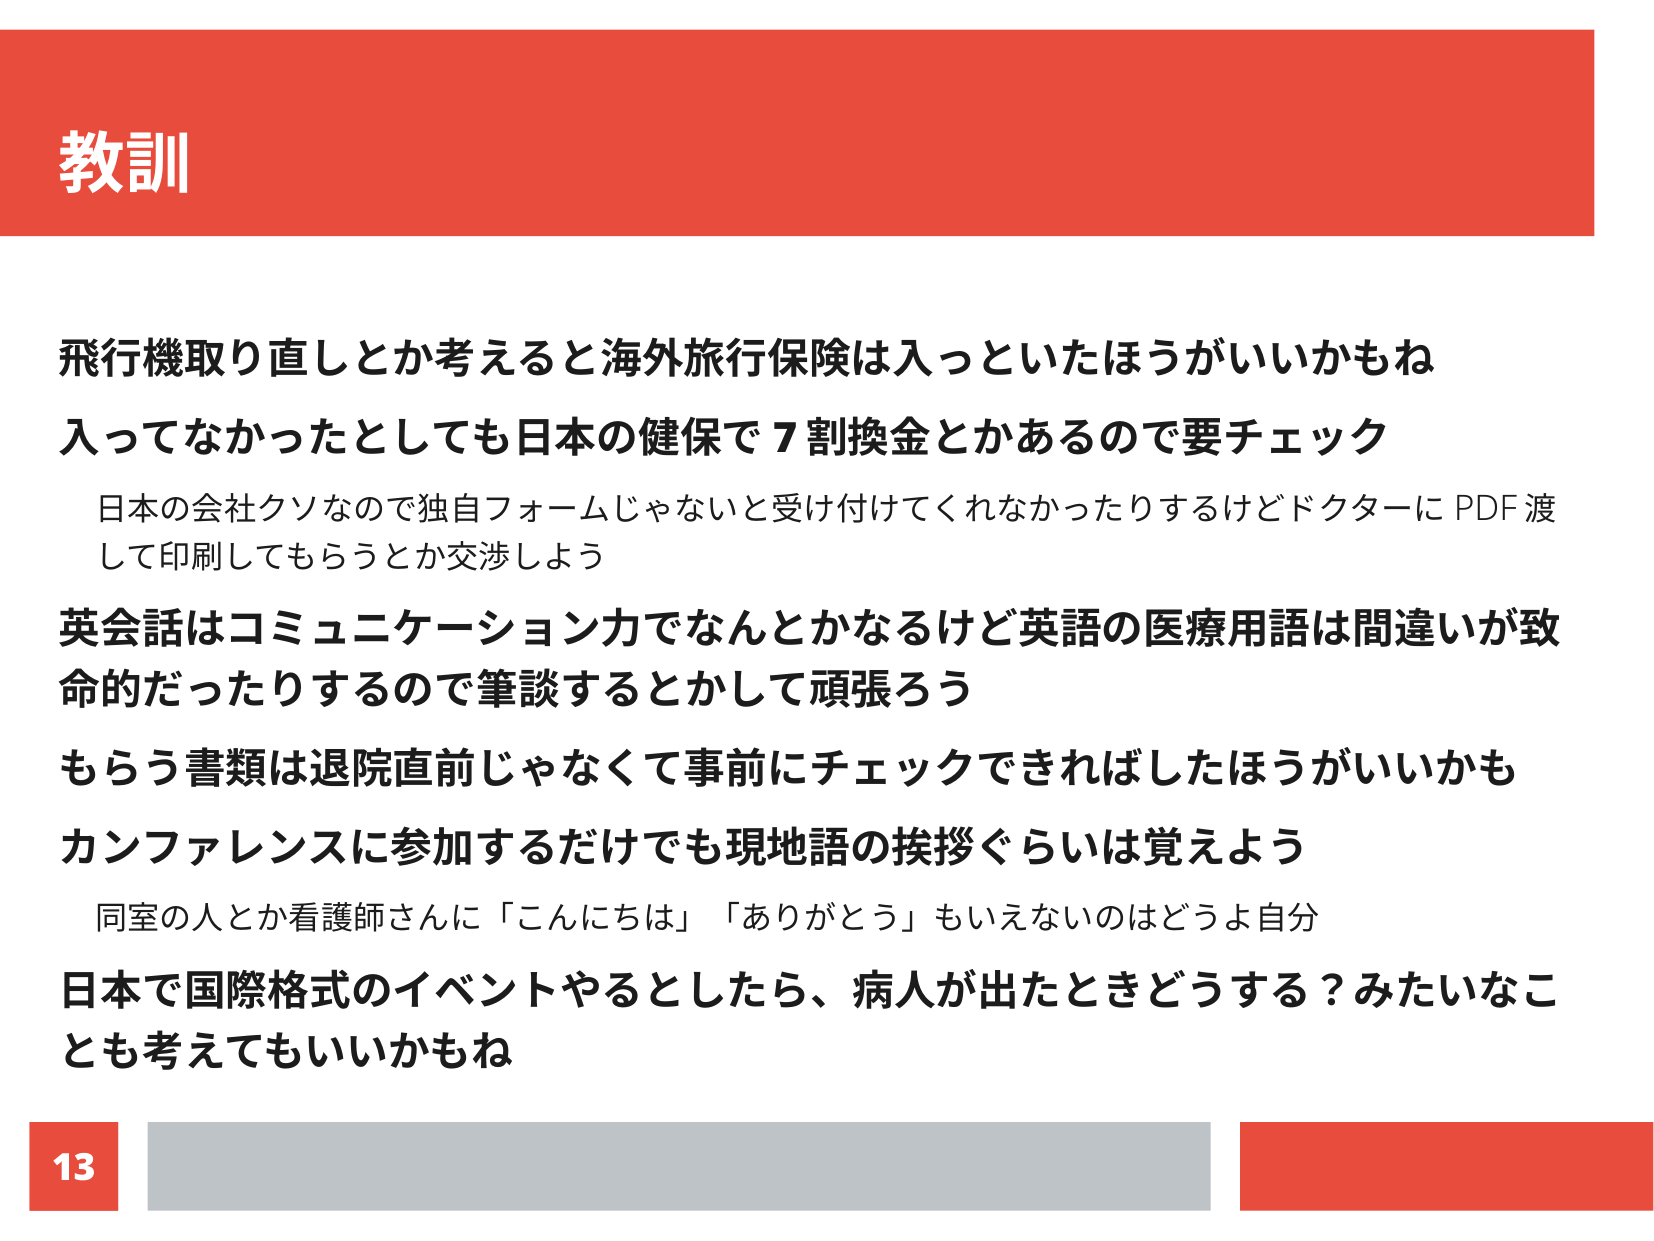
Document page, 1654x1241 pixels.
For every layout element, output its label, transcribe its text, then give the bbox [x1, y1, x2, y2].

title 教訓 [59, 59, 1595, 207]
list 飛行機取り直しとか考えると海外旅行保険は入っといたほうがいいかもね 入ってなかったとしても日本の健保で7割換金とかあるので要チェック 日本の会社クソなので独自フォームじゃないと受け付けてくれなかったりするけどドクターにPDF渡して印刷してもらうとか交渉しよう 英会話はコミュニケーション力でなんとかなるけど英語の医療用語は間違いが致命的だったりするので筆談するとかして頑張ろう もらう書類は退院直前じゃなくて事前にチェックできればしたほうがいいかも カンファレンスに参加するだけでも現地語の挨拶ぐらいは覚えよう 同室の人とか看護師さんに「こんにちは」「ありがとう」もいえないのはどうよ自分 日本で国際格式のイベントやるとしたら、病人が出たときどうする？みたいなことも考えてもいいかもね [59, 324, 1565, 1093]
